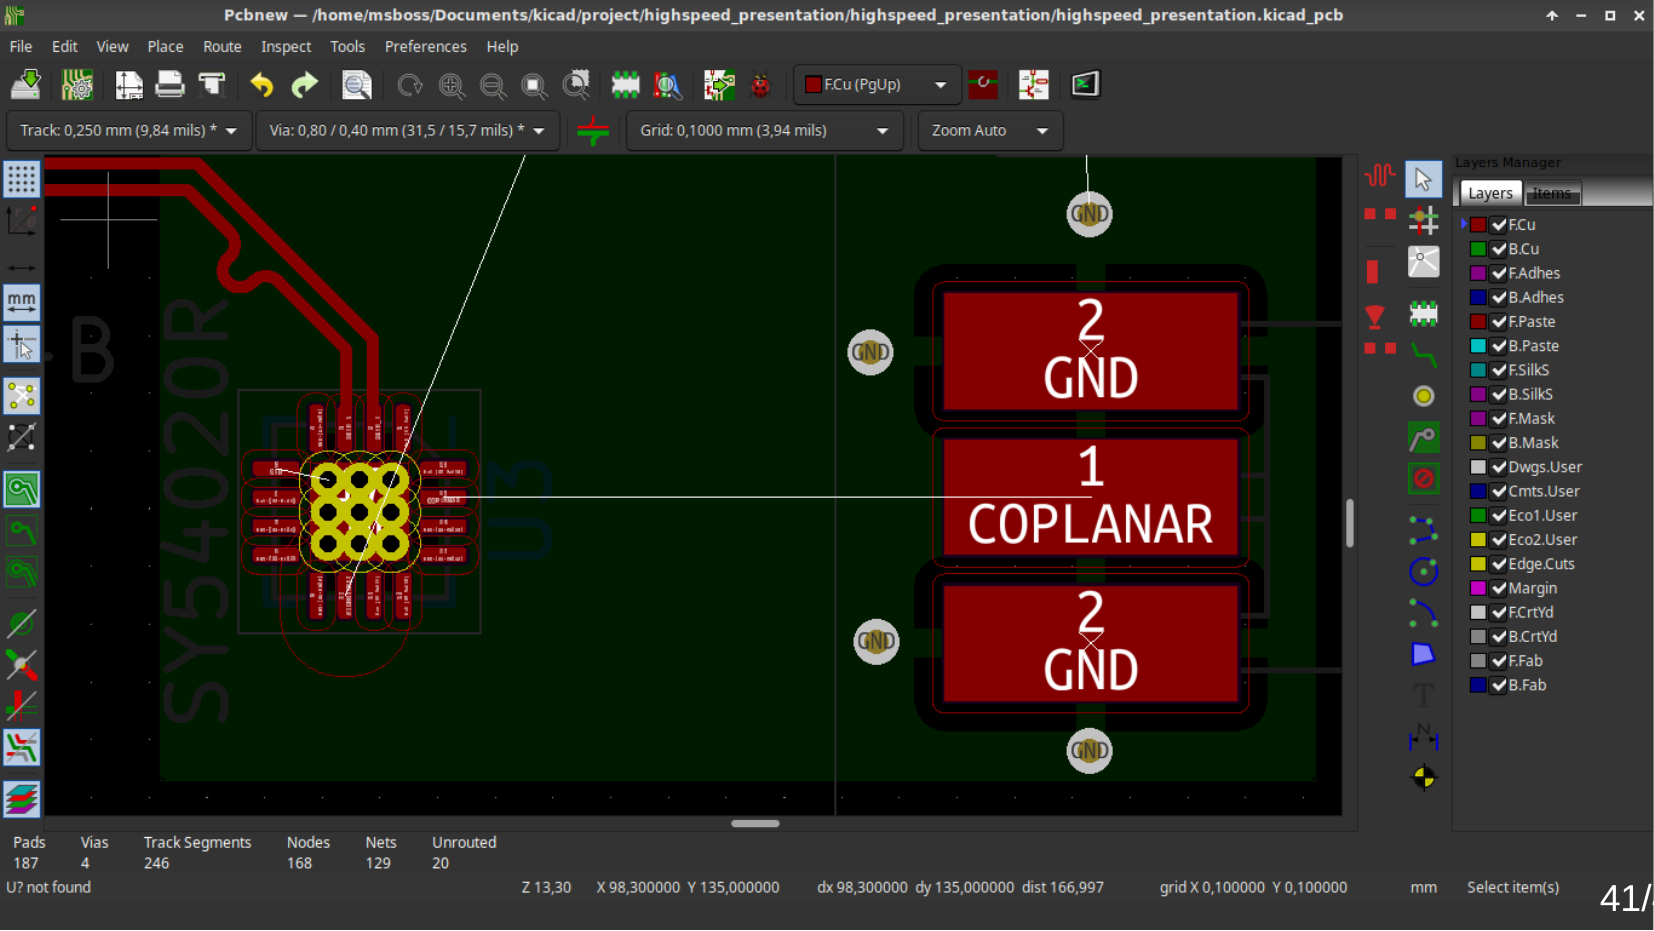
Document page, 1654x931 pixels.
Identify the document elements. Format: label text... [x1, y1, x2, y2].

picture [0, 0, 1654, 901]
text_box 1/46 [1515, 870, 1649, 927]
